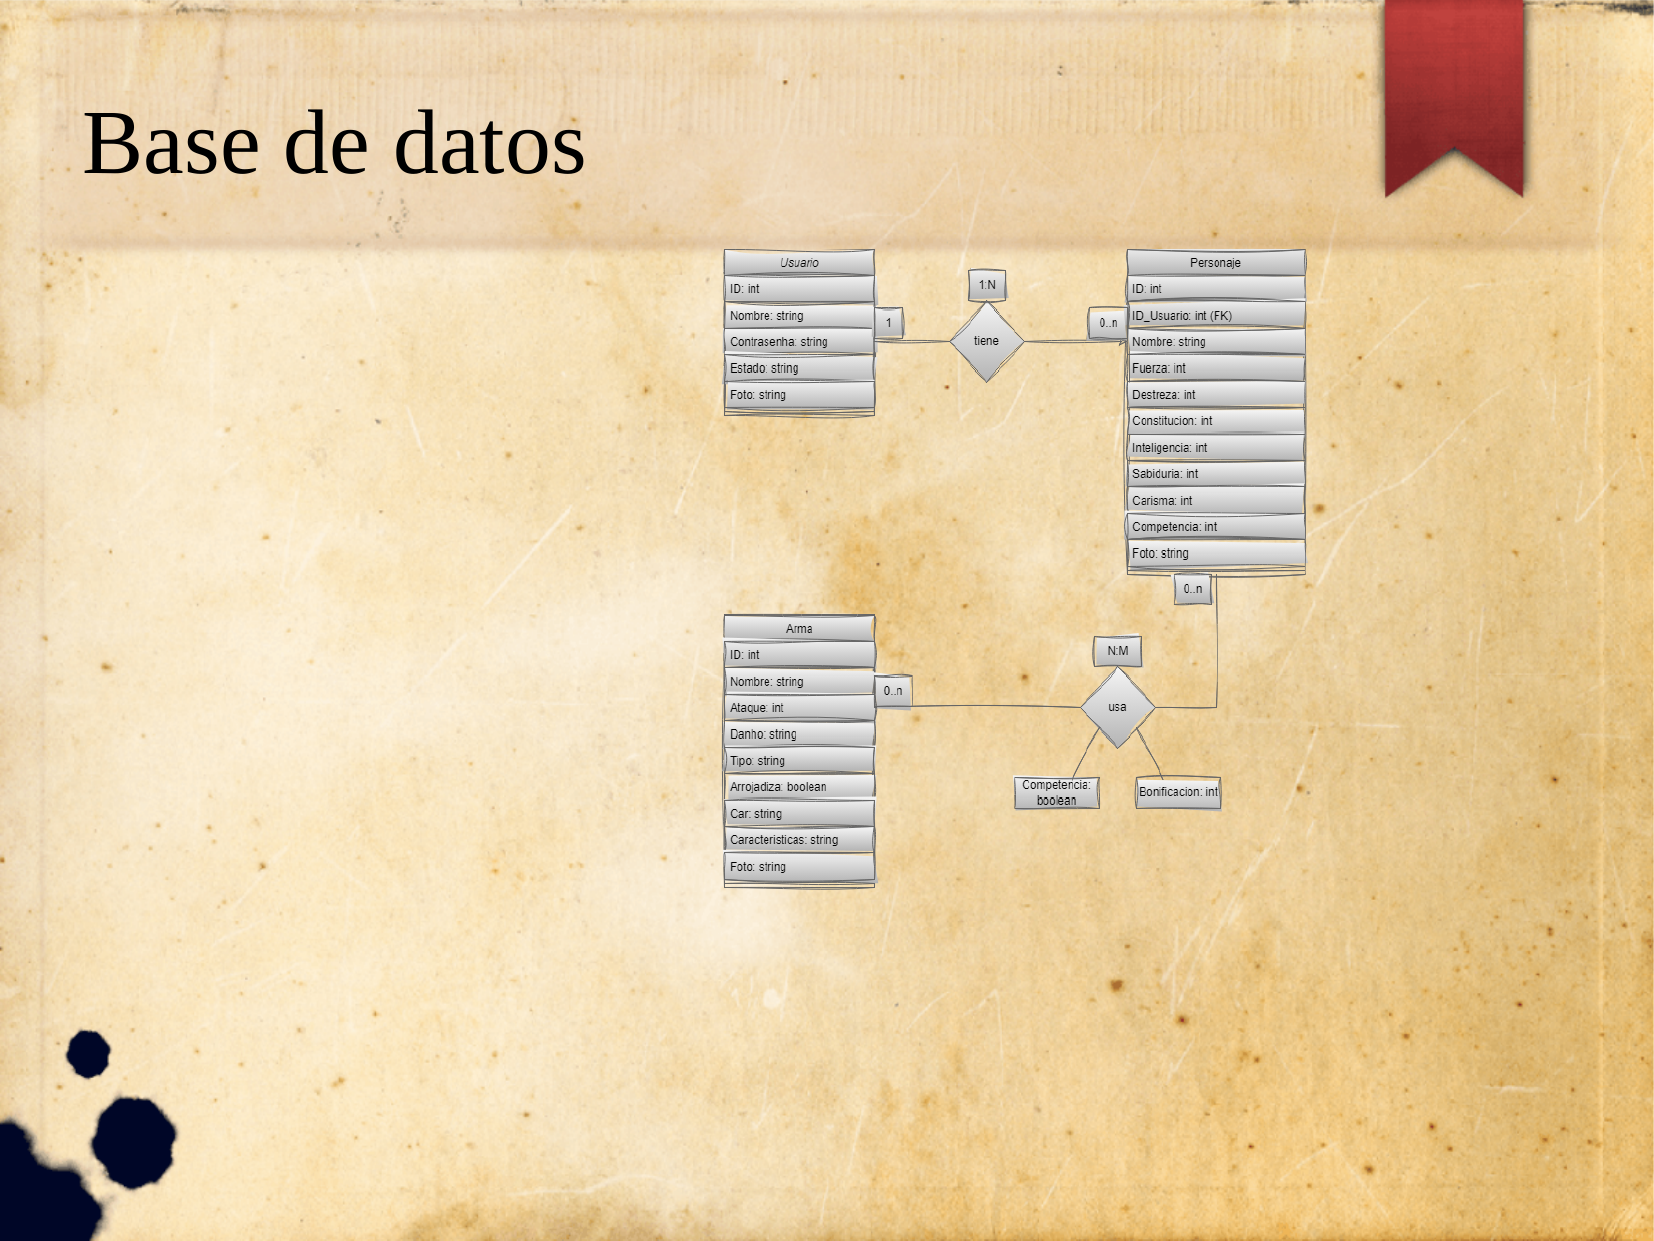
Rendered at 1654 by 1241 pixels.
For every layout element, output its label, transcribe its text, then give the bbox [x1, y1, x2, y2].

picture [0, 0, 1654, 1241]
title Base de datos [82, 49, 1347, 237]
